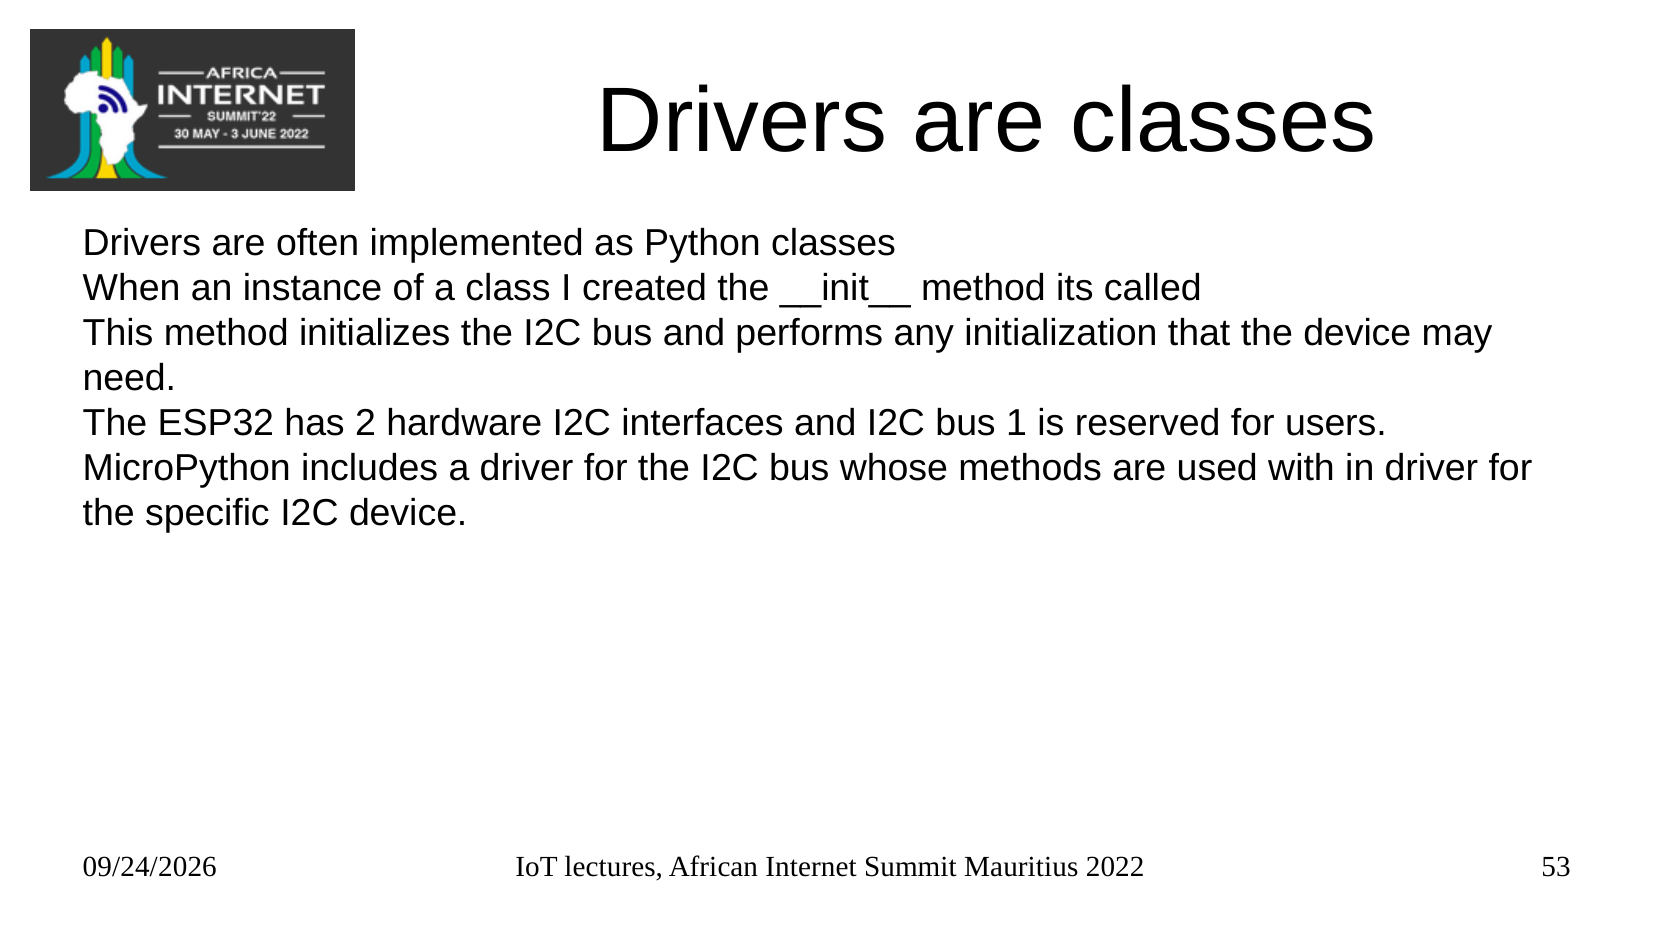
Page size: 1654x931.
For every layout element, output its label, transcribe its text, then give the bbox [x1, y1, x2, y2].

picture [30, 29, 355, 191]
list Drivers are often implemented as Python classes When an instance of a class I created the __init__ method its called This method initializes the I2C bus and performs any initialization that the device may need. The ESP32 has 2 hardware I2C interfaces and I2C bus 1 is reserved for users. MicroPython includes a driver for the I2C bus whose methods are used with in driver for the specific I2C device. [82, 217, 1571, 757]
title Drivers are classes [403, 37, 1571, 193]
